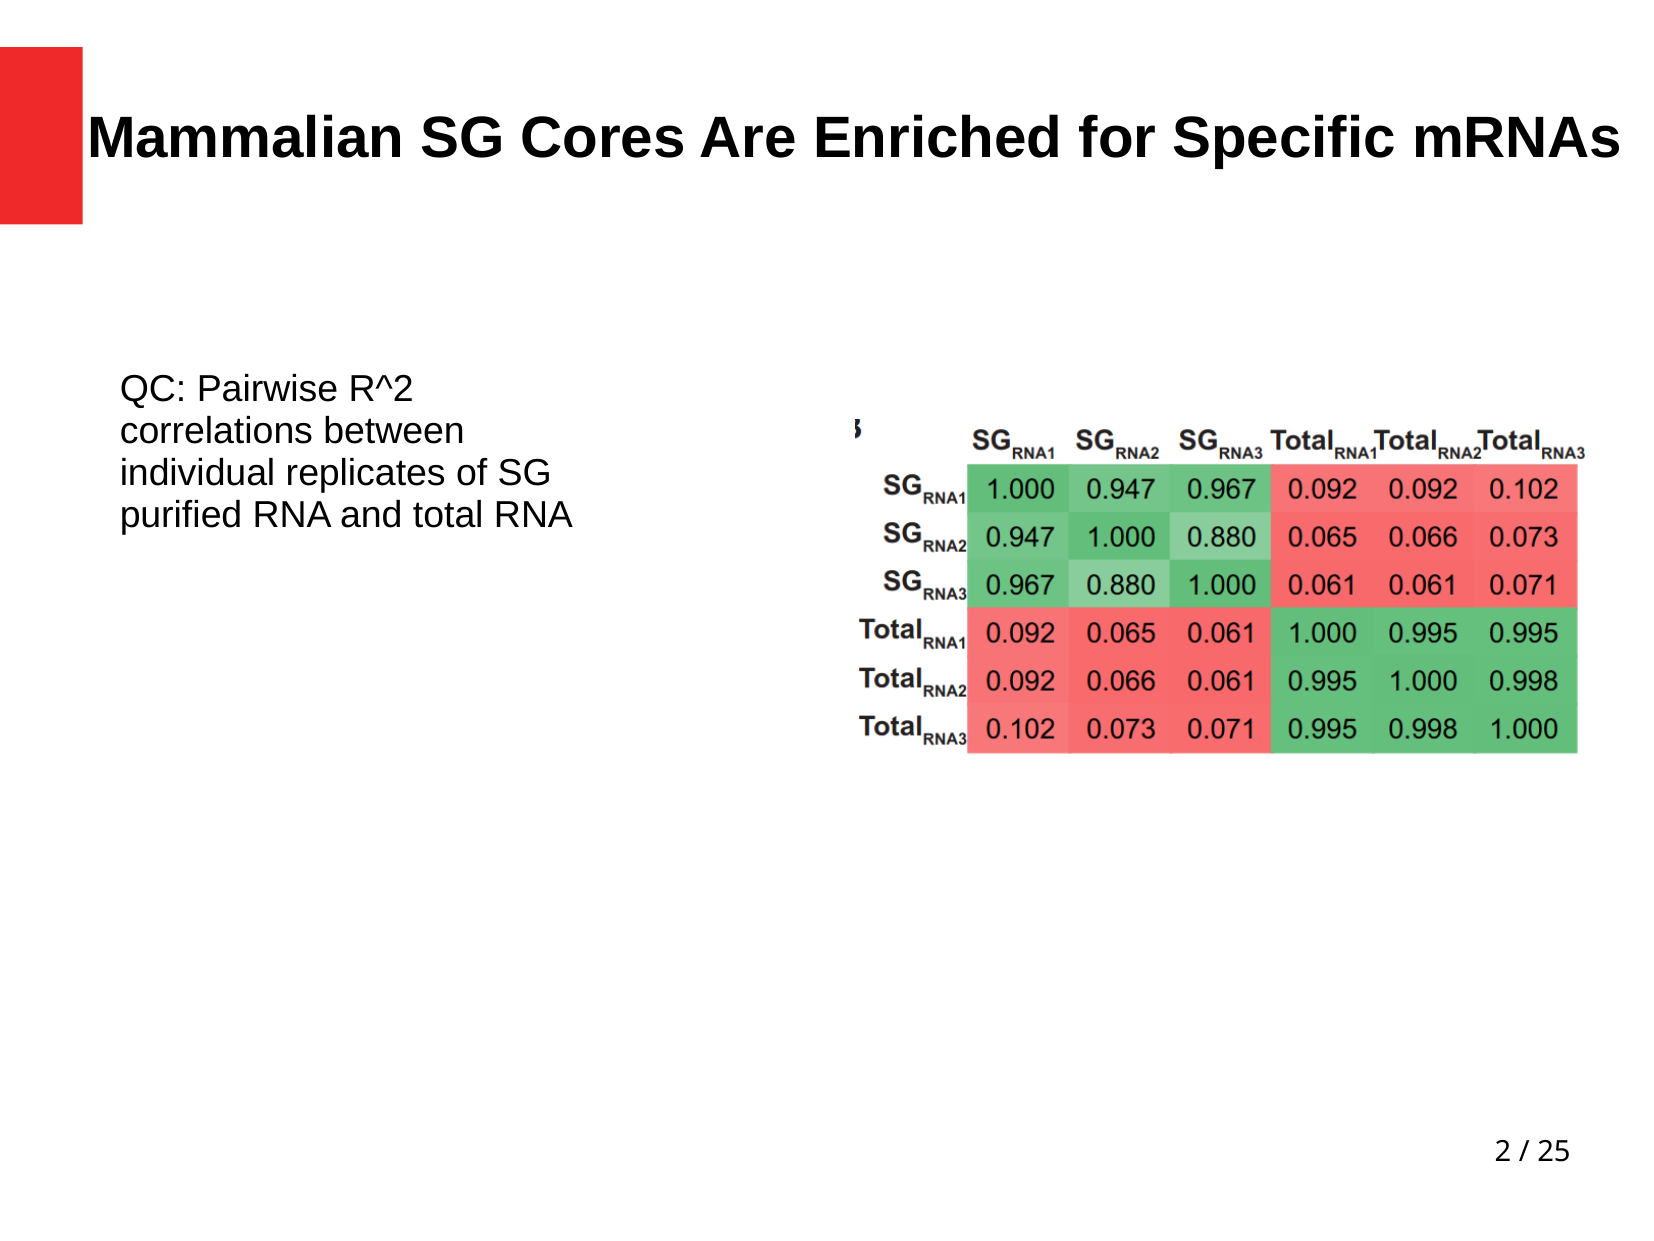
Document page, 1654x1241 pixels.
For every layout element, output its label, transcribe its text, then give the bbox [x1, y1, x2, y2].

text_box Mammalian SG Cores Are Enriched for Specific mRNAs [72, 96, 1651, 196]
text_box QC: Pairwise R^2 correlations between individual replicates of SG purified RNA and total RNA [105, 360, 601, 543]
picture [855, 419, 1591, 764]
